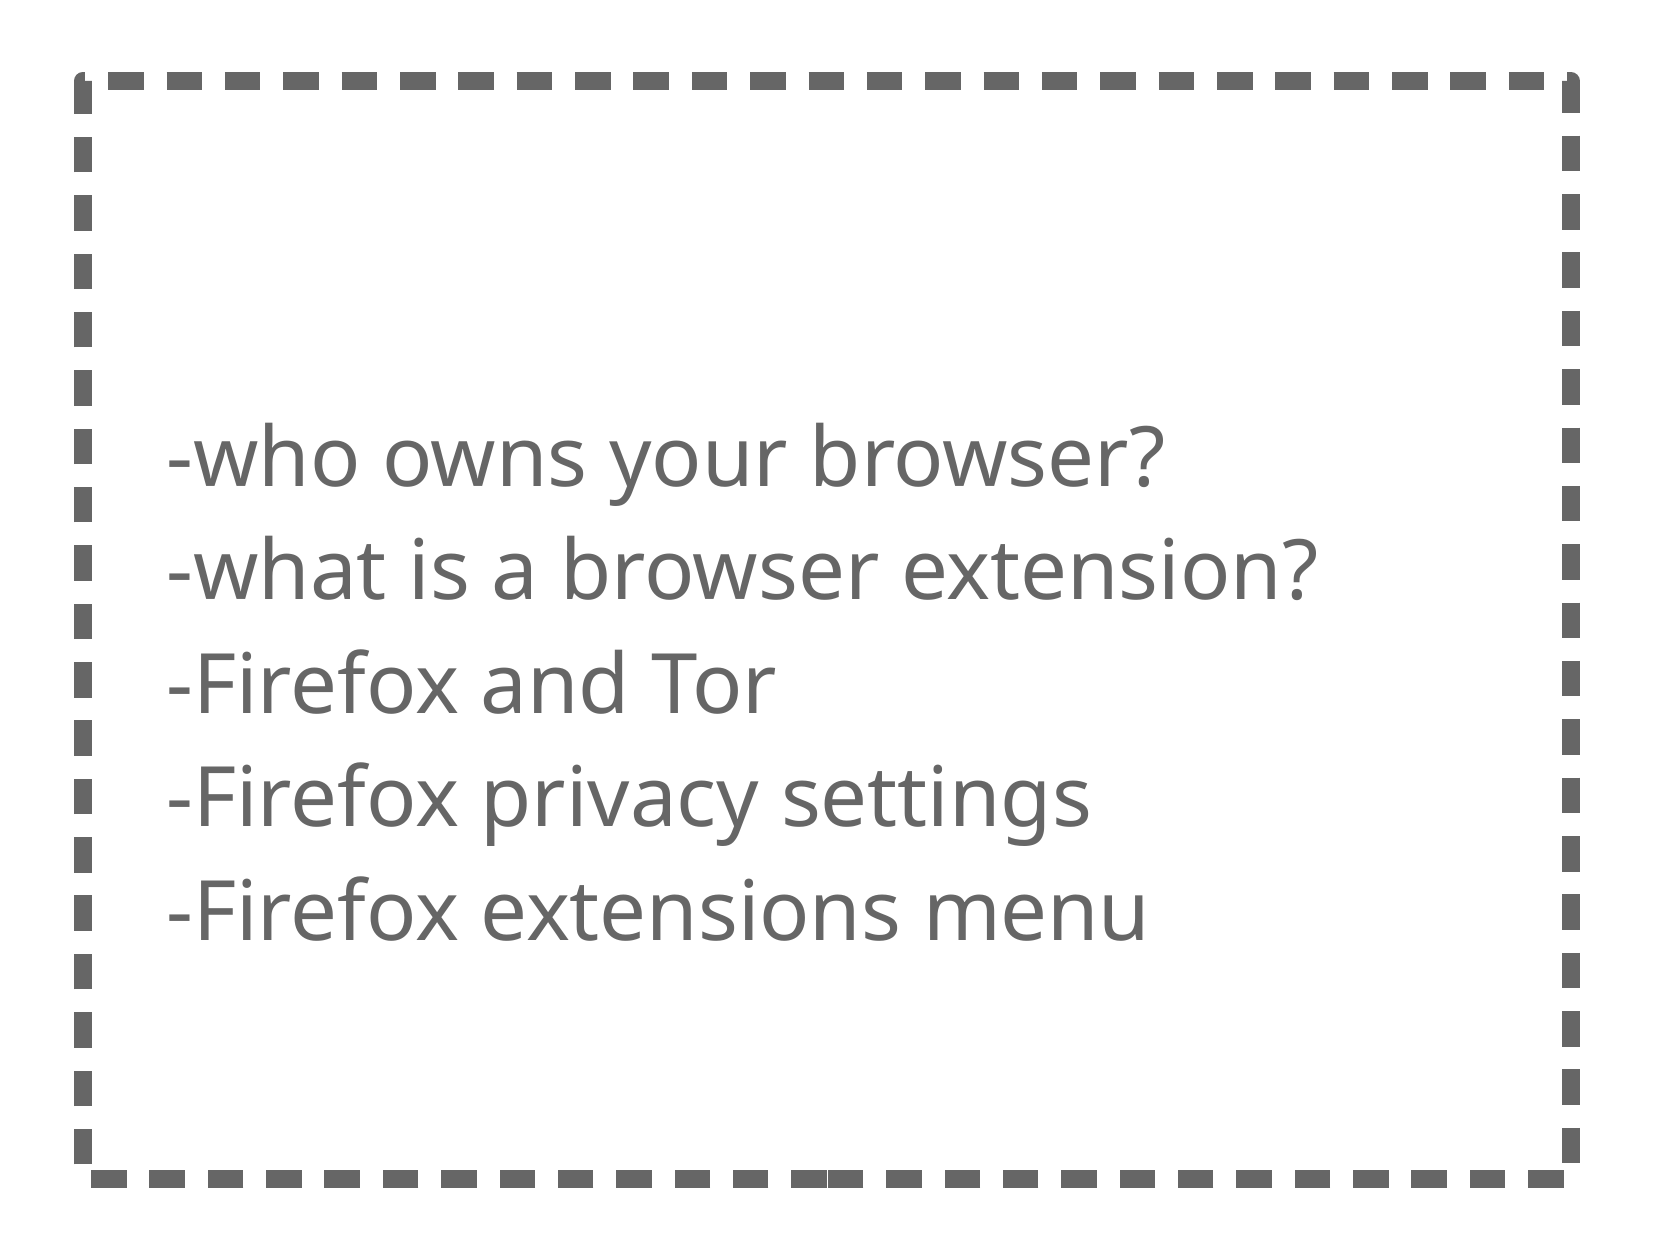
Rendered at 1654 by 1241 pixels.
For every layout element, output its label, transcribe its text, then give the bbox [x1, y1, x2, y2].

subtitle -who owns your browser? -what is a browser extension? -Firefox and Tor -Firefox privacy settings -Firefox extensions menu [82, 81, 1571, 1179]
